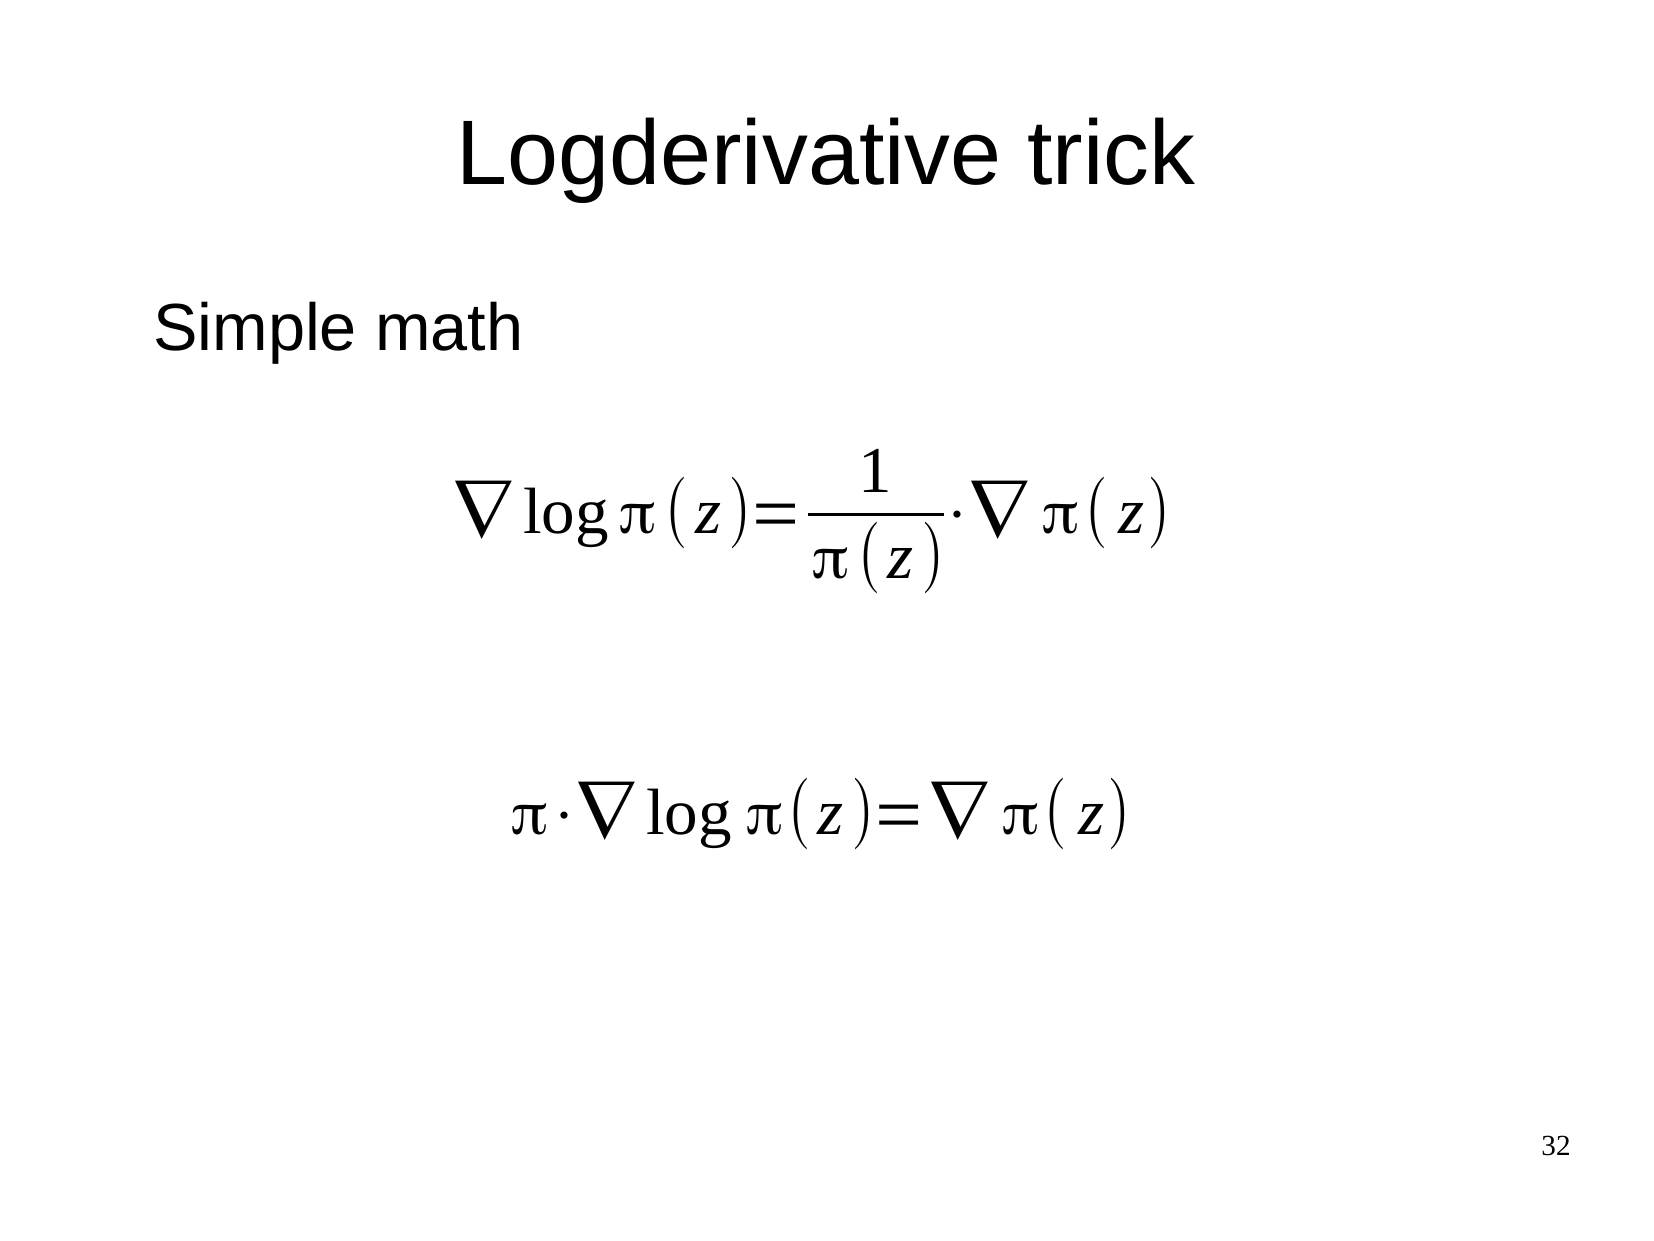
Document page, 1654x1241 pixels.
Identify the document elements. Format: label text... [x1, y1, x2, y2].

list Simple math [82, 290, 1654, 1241]
title Logderivative trick [82, 49, 1571, 257]
chart [495, 773, 1147, 852]
chart [435, 435, 1188, 597]
